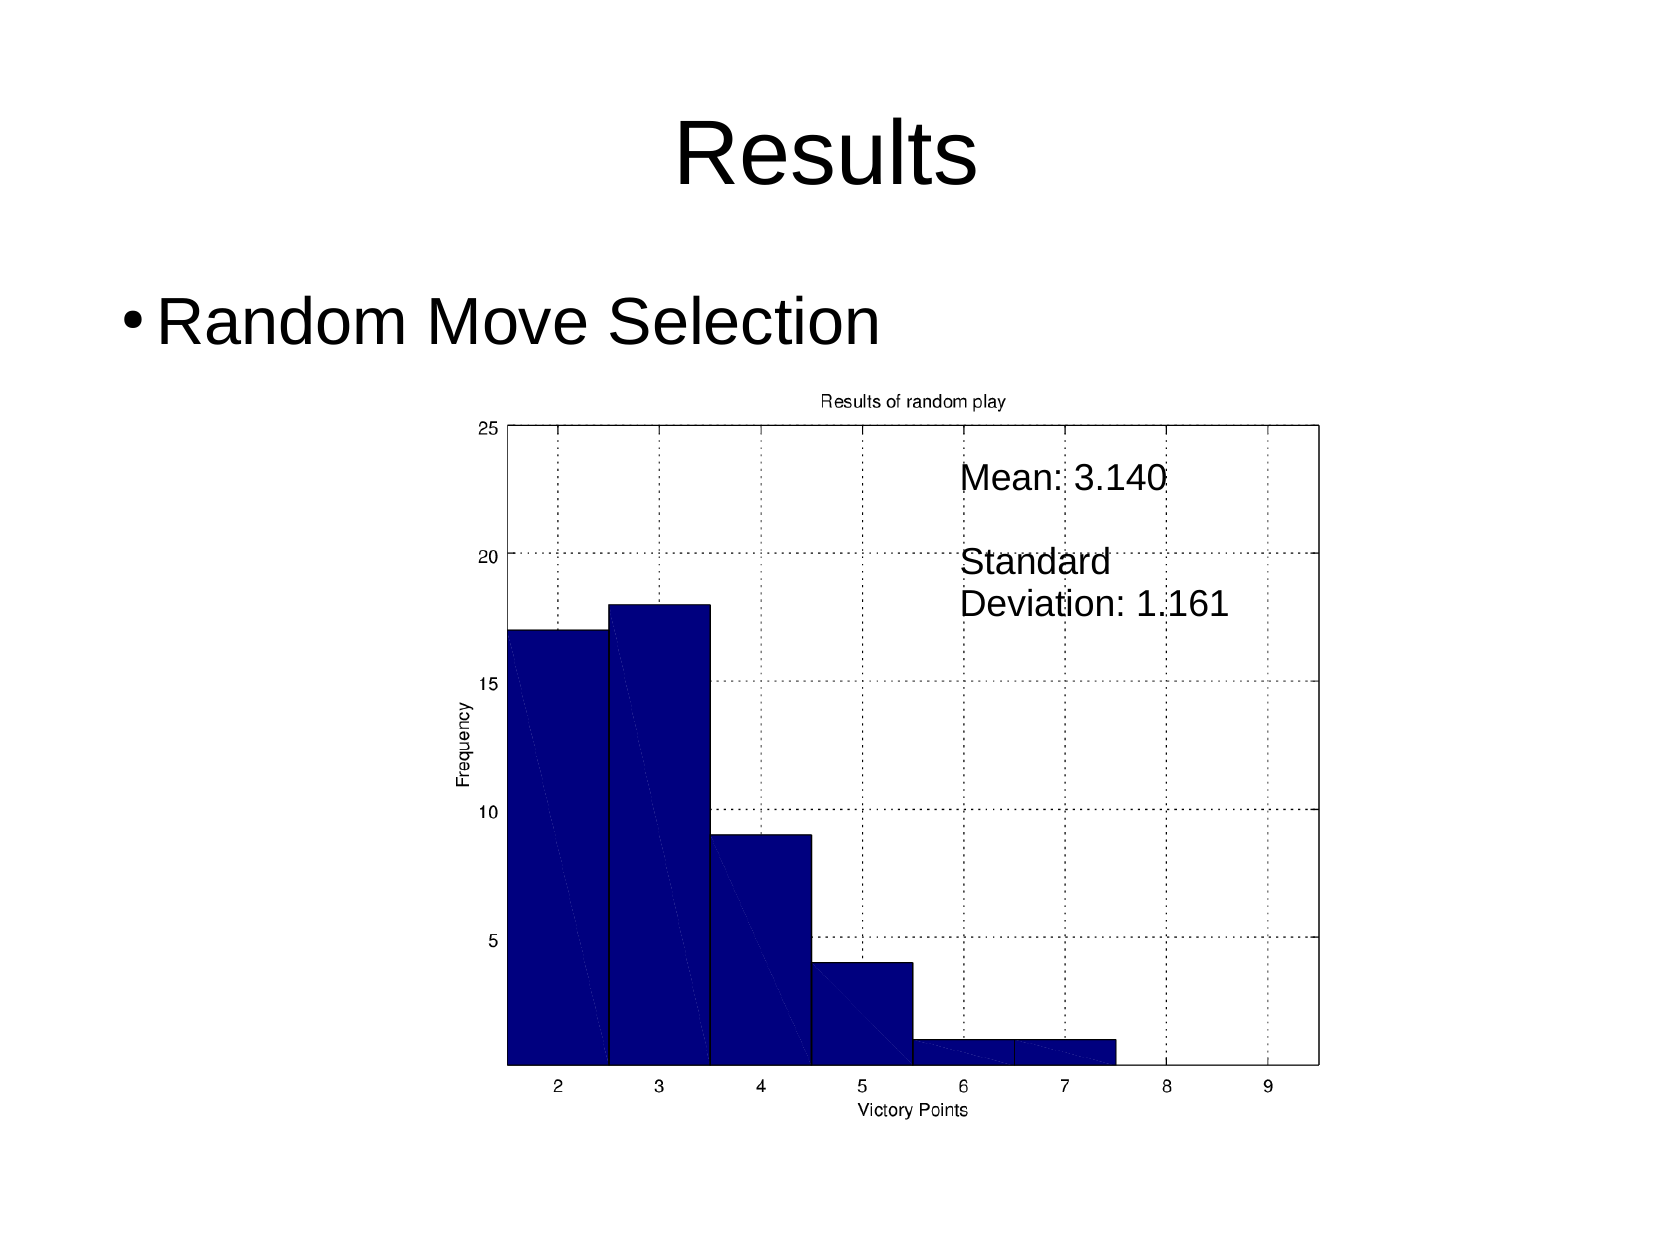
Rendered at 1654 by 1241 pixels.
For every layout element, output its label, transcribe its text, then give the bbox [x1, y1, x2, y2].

title Results [82, 49, 1571, 257]
picture [371, 366, 1418, 1153]
text_box Mean: 3.140 Standard Deviation: 1.161 [944, 448, 1276, 632]
text_box Random Move Selection [106, 276, 1654, 367]
